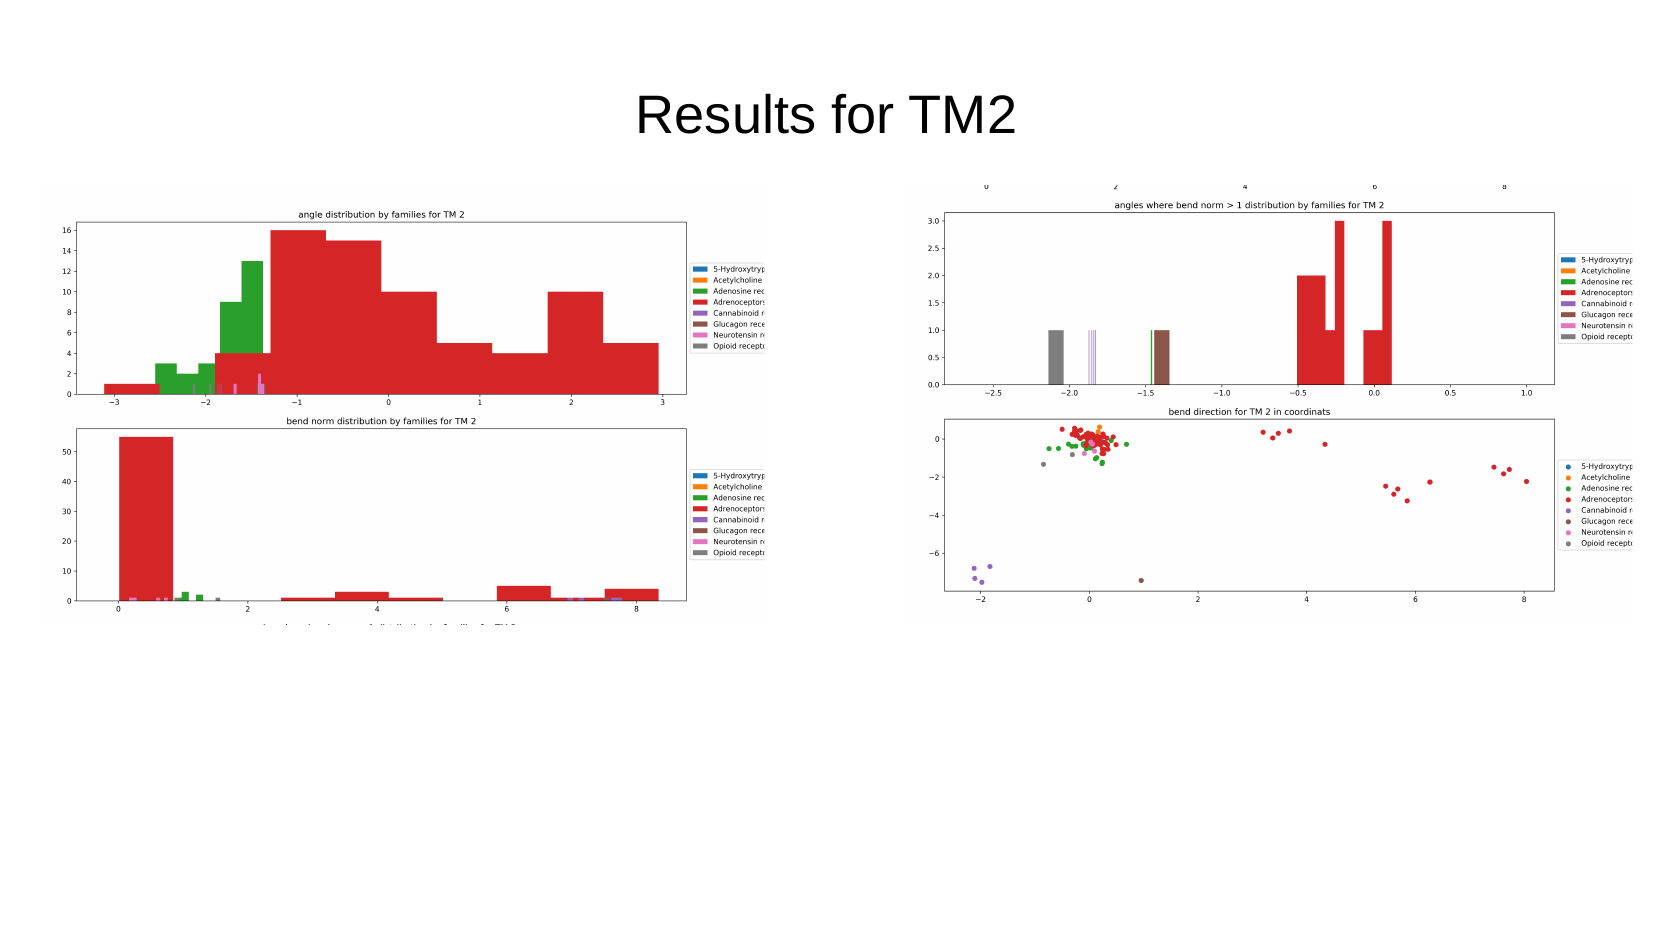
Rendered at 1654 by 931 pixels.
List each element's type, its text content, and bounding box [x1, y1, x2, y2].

picture [39, 185, 765, 625]
title Results for TM2 [82, 37, 1571, 193]
picture [907, 185, 1633, 625]
